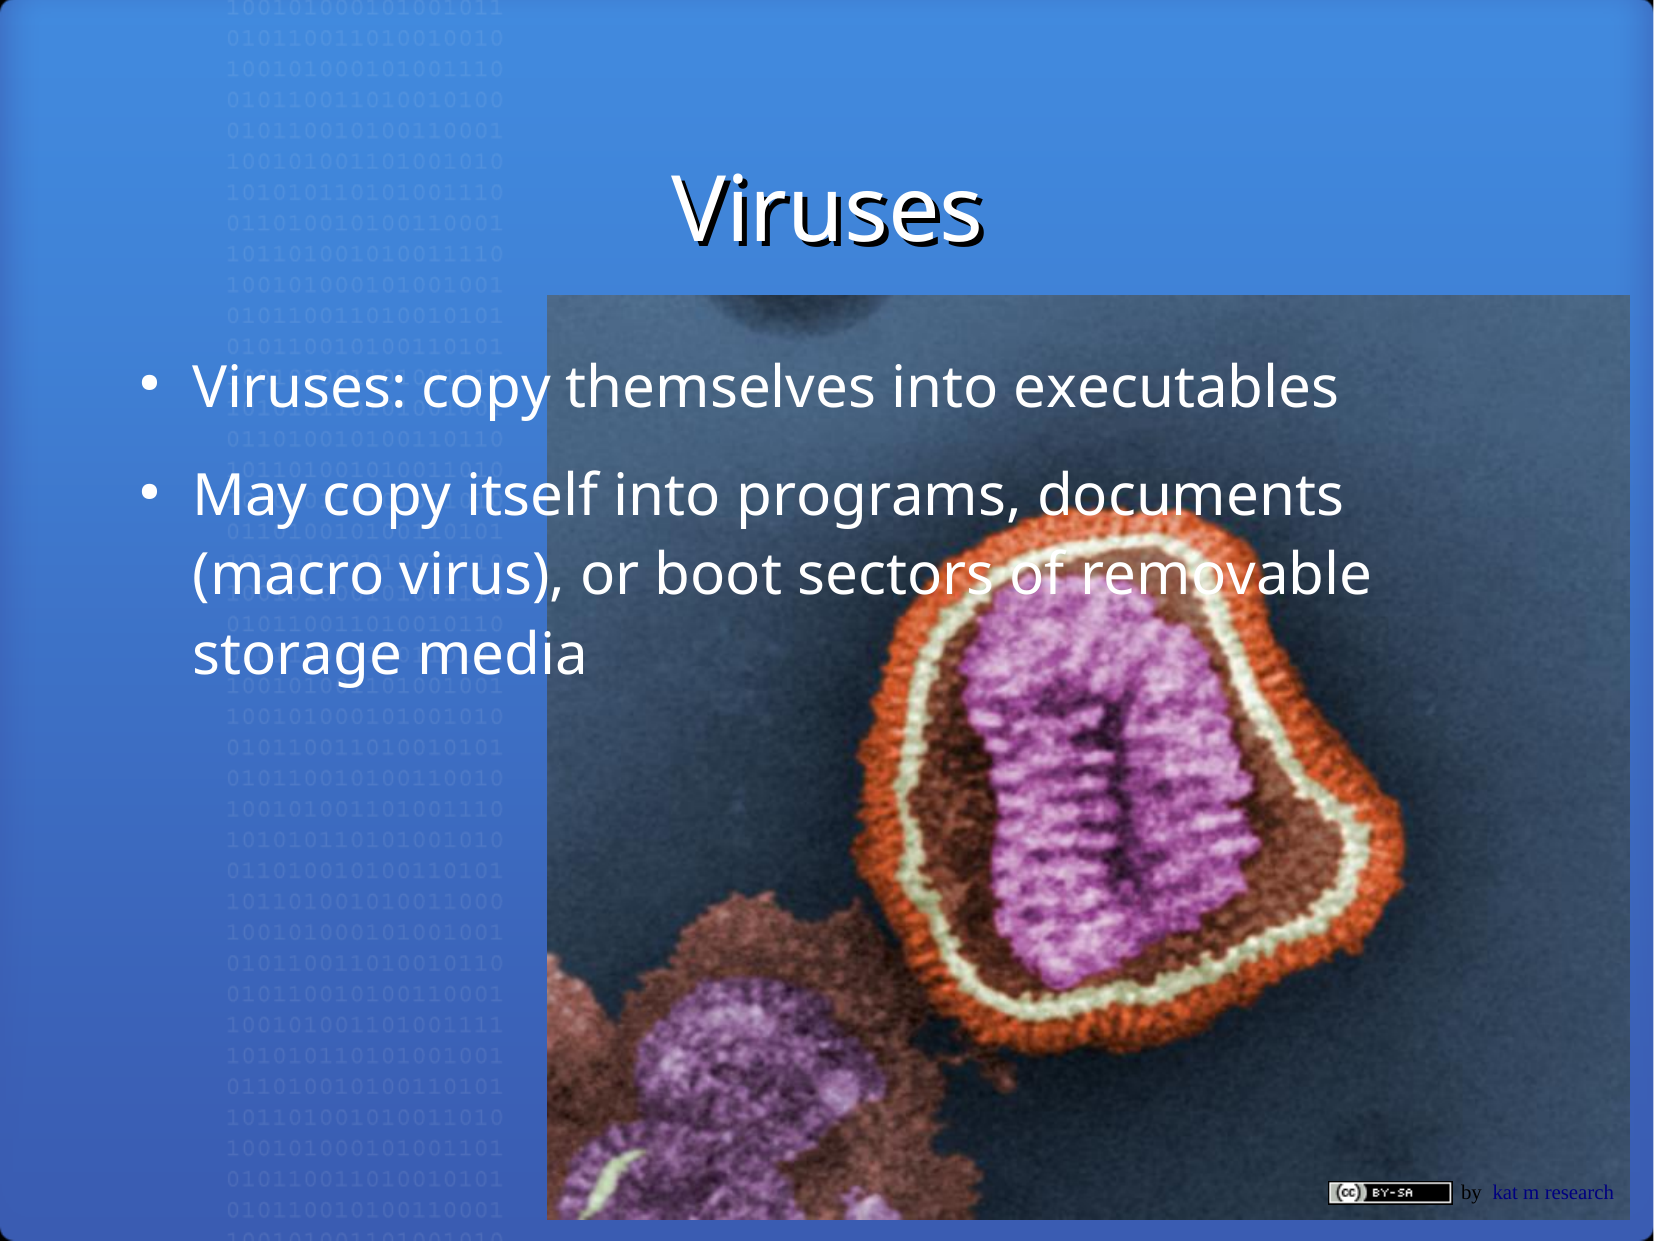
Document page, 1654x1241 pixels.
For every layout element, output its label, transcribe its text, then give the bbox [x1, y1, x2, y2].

text_box by kat m research [1460, 1181, 1619, 1205]
list Viruses: copy themselves into executables May copy itself into programs, documents (macro virus), or boot sectors of removable storage media [121, 344, 1534, 1127]
title Viruses [121, 102, 1534, 310]
picture [0, 0, 1654, 1241]
